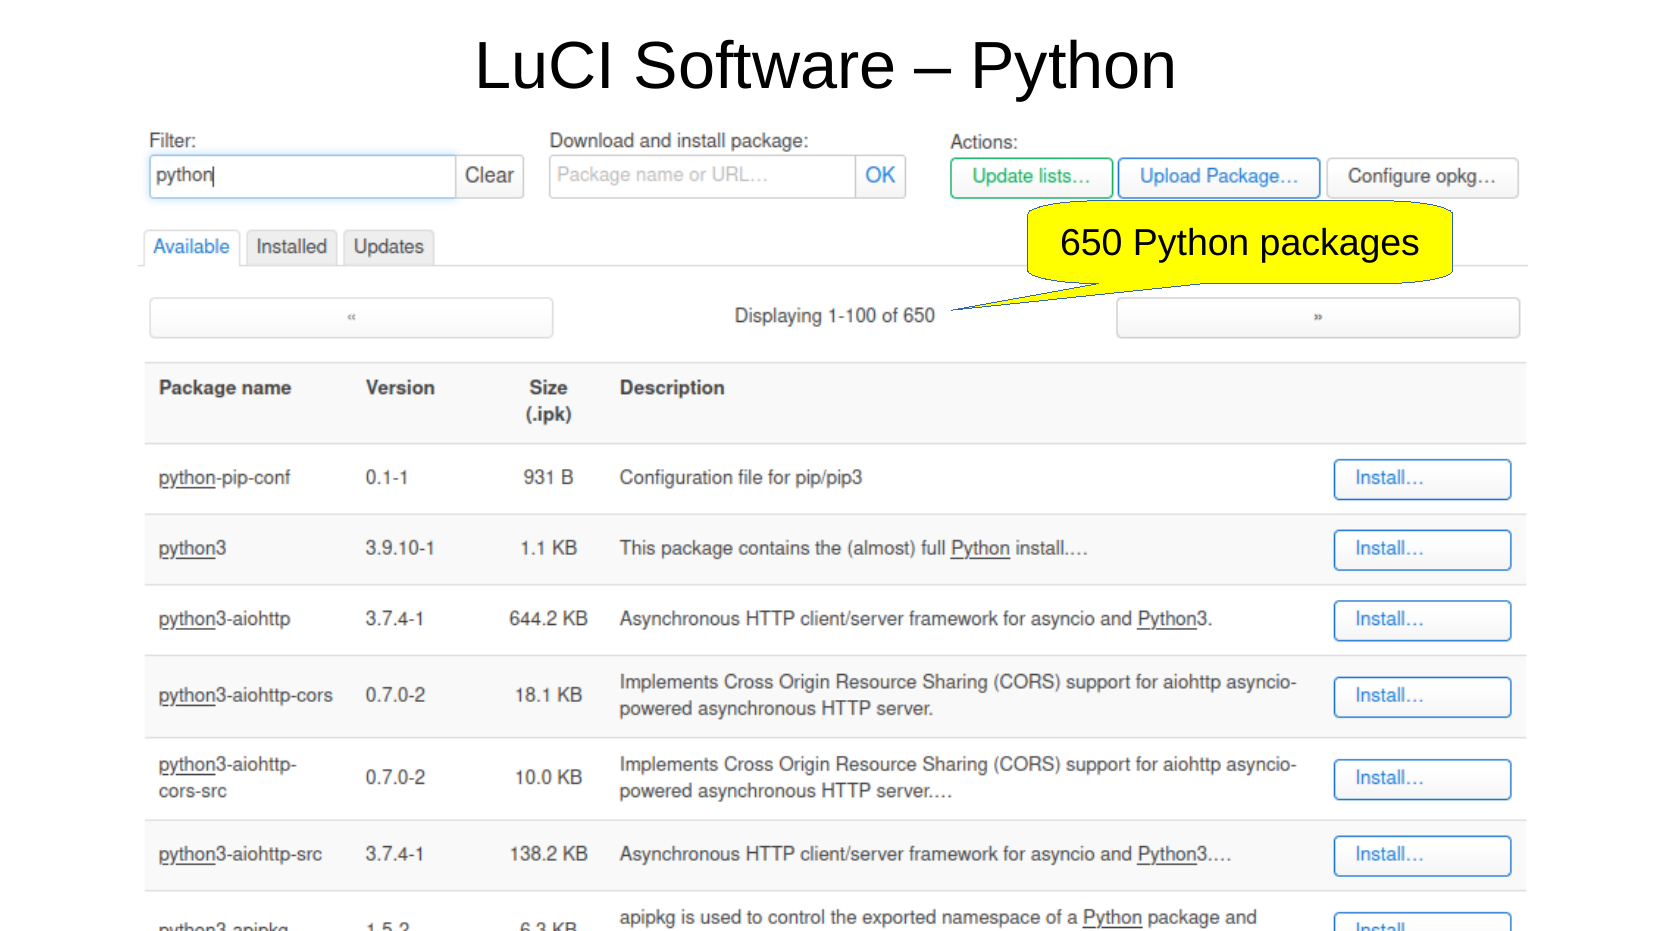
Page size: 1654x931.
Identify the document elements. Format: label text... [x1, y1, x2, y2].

text_box 650 Python packages [951, 200, 1453, 311]
title LuCI Software – Python [82, 28, 1571, 104]
picture [129, 121, 1528, 931]
